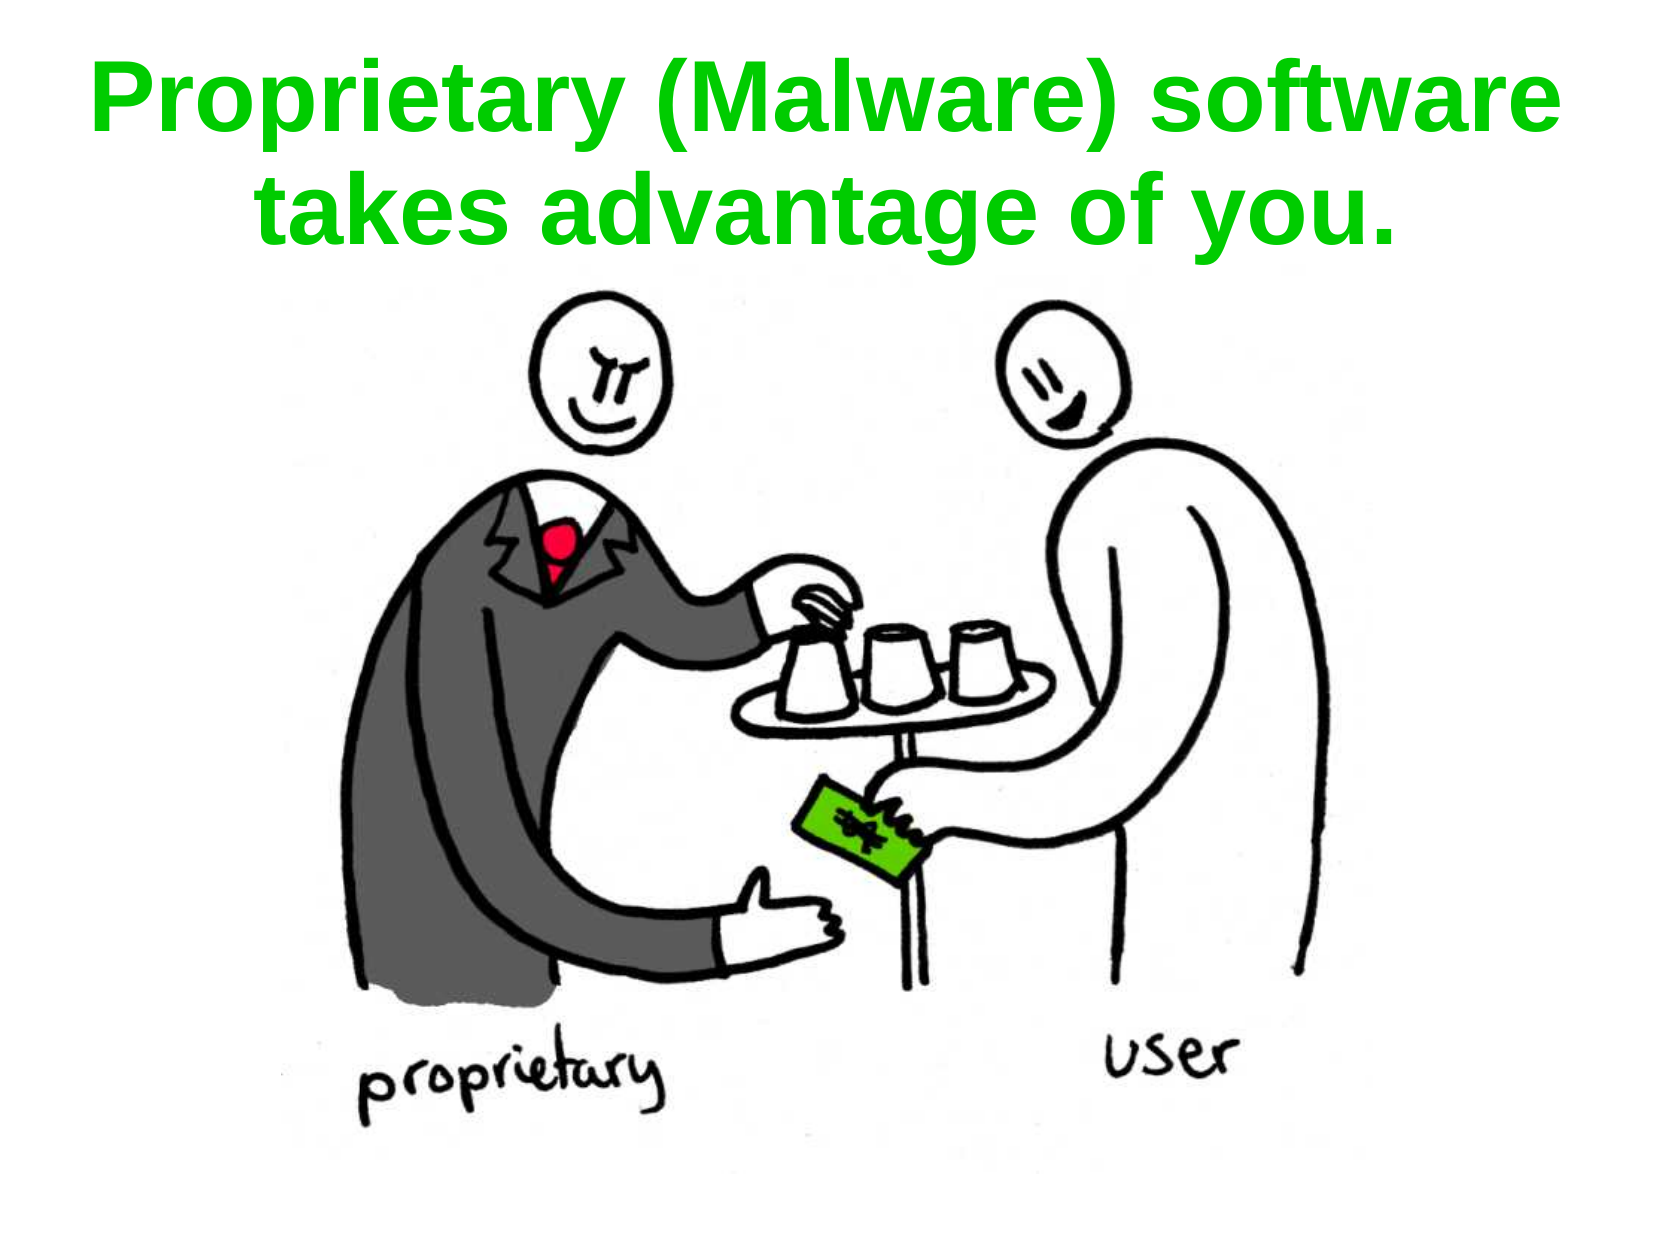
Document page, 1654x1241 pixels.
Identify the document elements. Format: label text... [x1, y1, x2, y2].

title Proprietary (Malware) software takes advantage of you. [82, 0, 1571, 340]
picture [281, 340, 1373, 1174]
